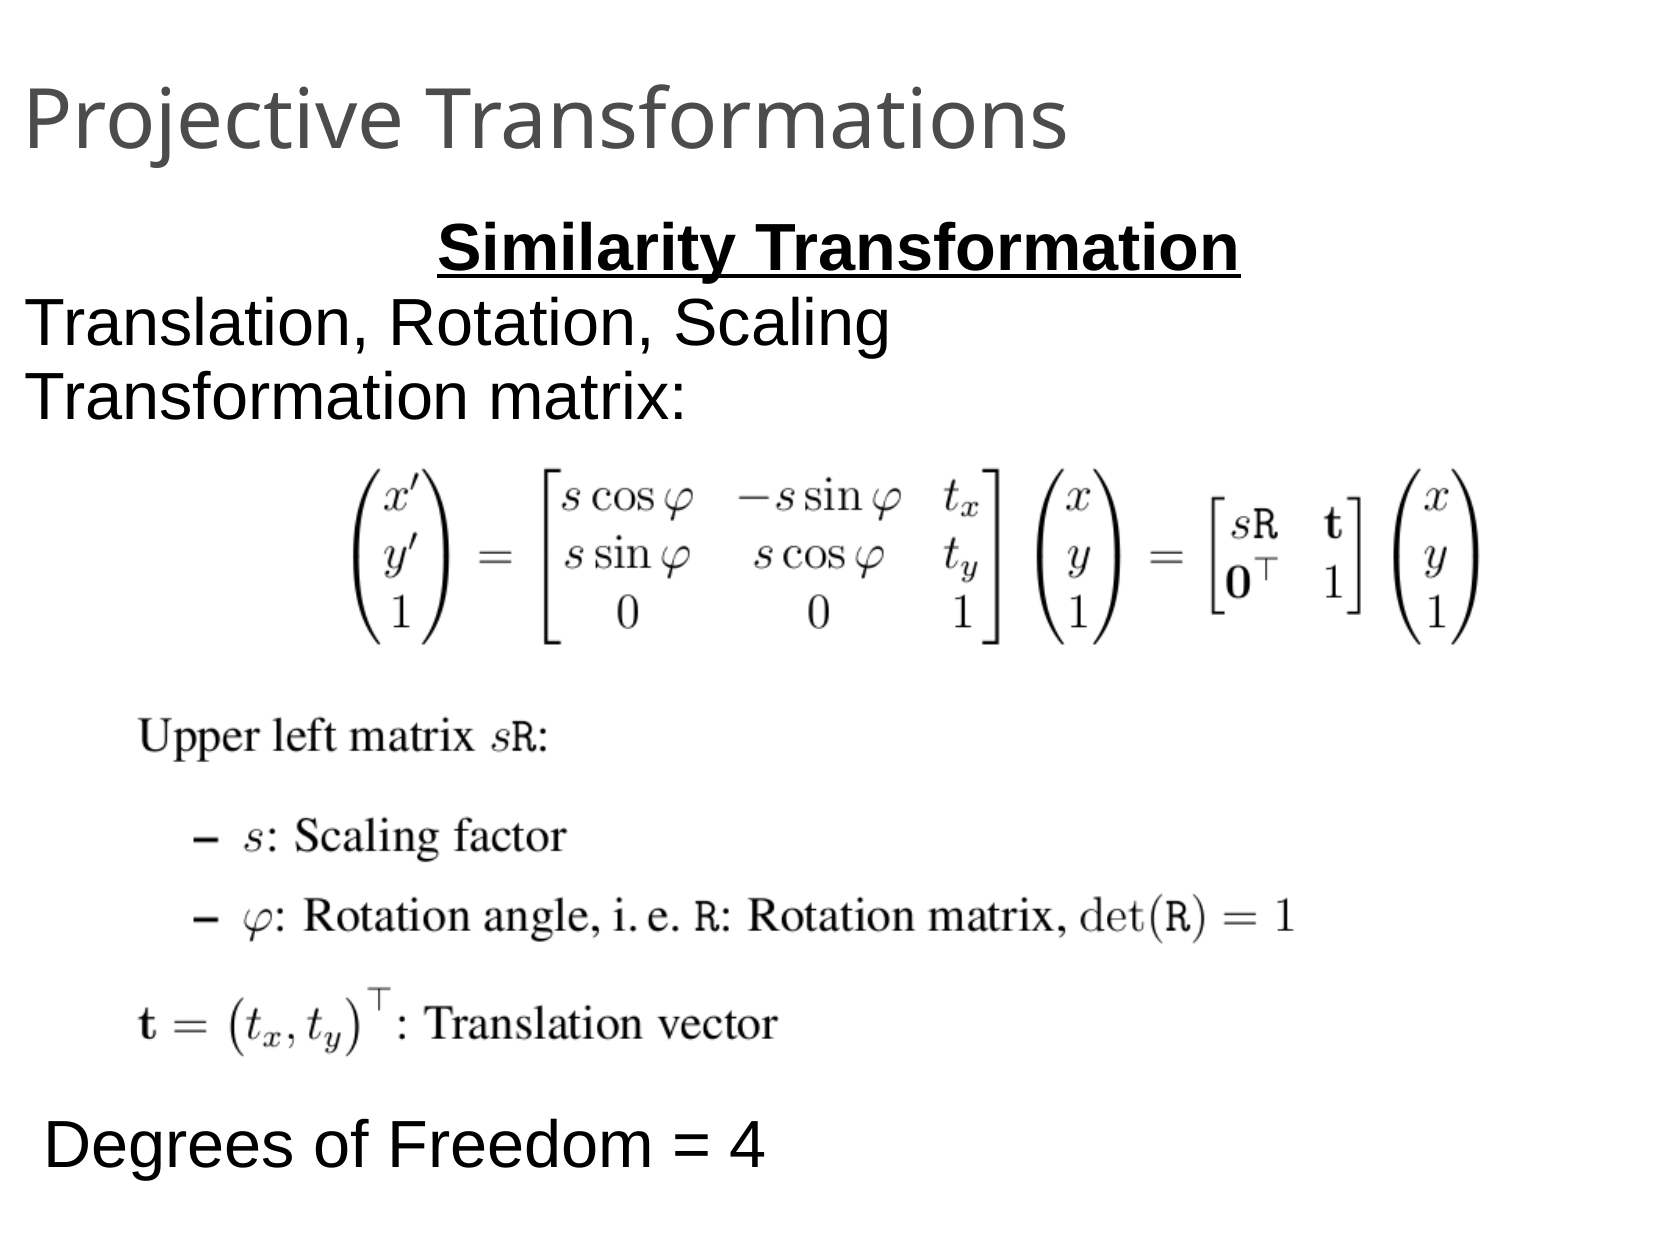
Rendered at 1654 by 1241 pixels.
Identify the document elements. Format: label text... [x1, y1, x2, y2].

picture [136, 457, 1483, 1064]
subtitle Similarity Transformation Translation, Rotation, Scaling Transformation matrix: Degrees of Freedom = 4 [25, 209, 1654, 1182]
title Projective Transformations [22, 26, 1654, 205]
